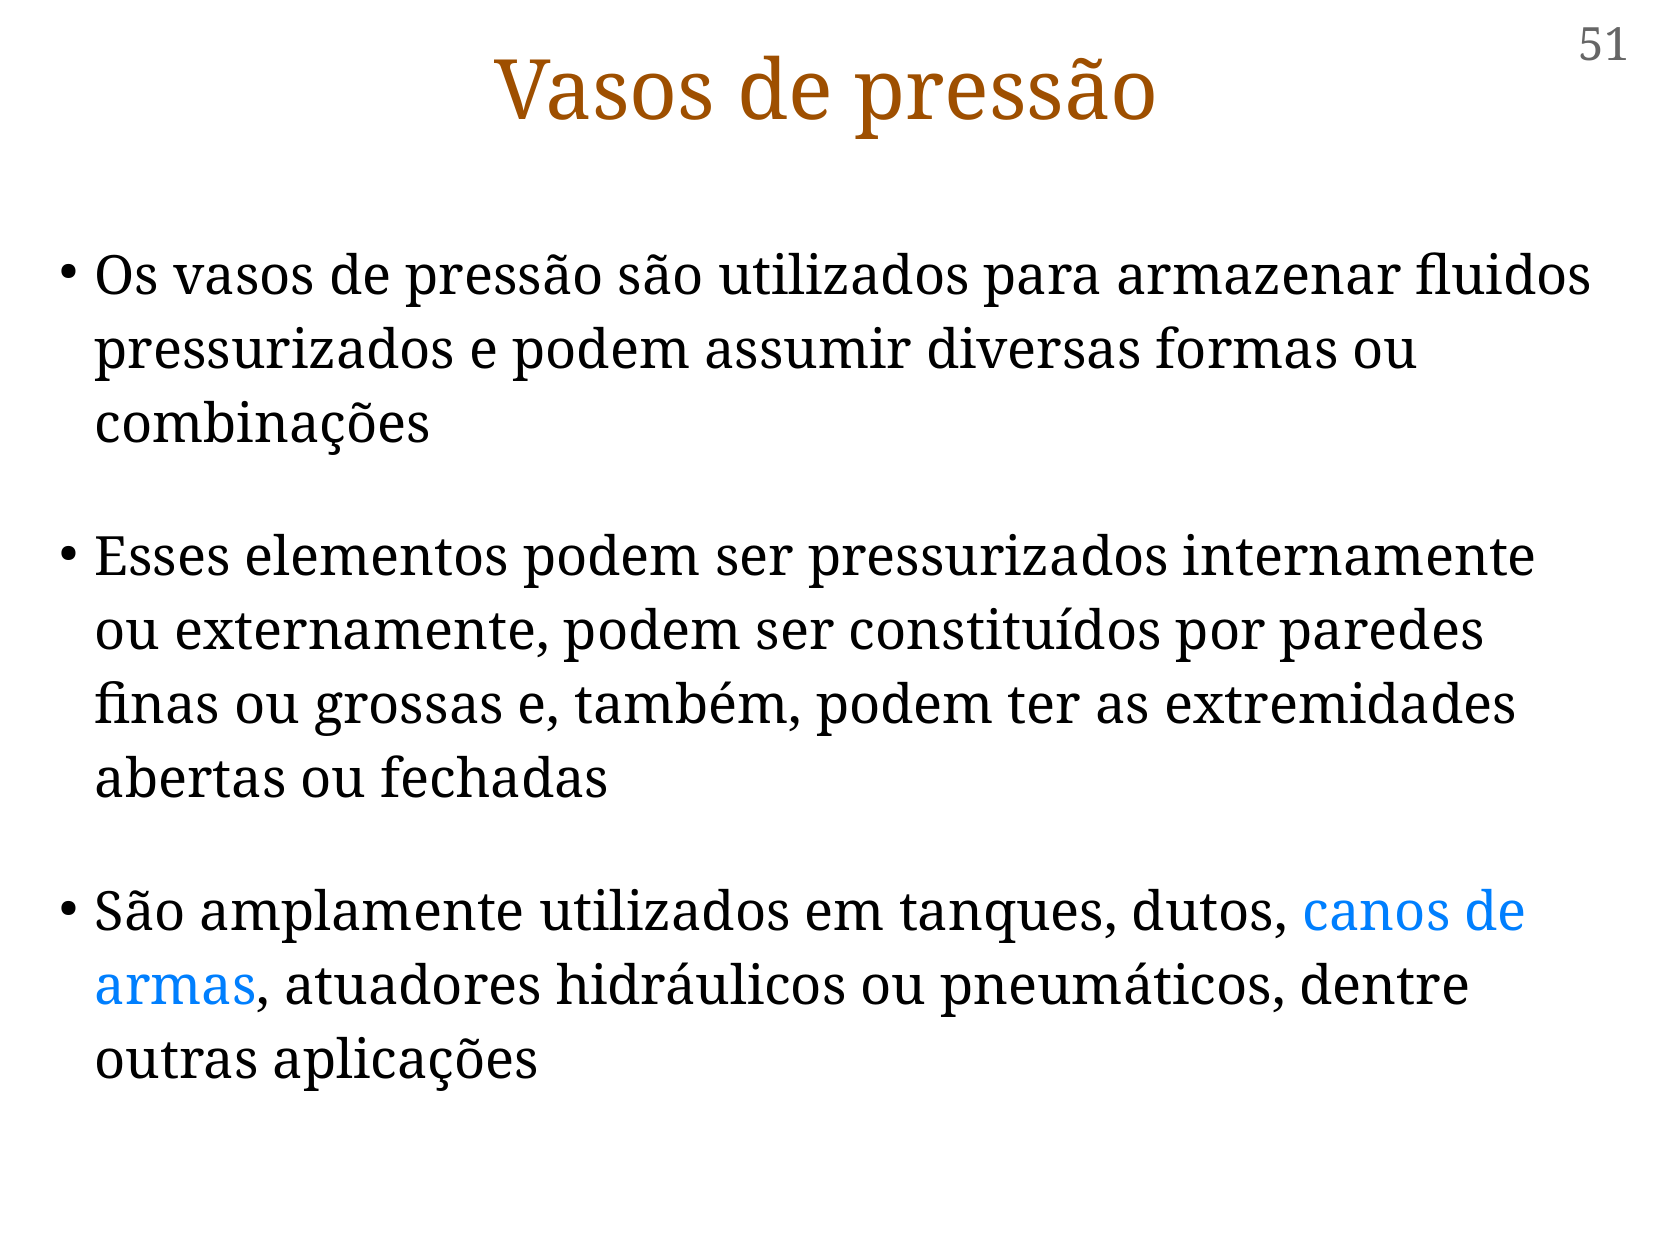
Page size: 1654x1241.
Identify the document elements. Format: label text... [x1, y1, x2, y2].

list Os vasos de pressão são utilizados para armazenar fluidos pressurizados e podem assumir diversas formas ou combinações Esses elementos podem ser pressurizados internamente ou externamente, podem ser constituídos por paredes finas ou grossas e, também, podem ter as extremidades abertas ou fechadas São amplamente utilizados em tanques, dutos, canos de armas, atuadores hidráulicos ou pneumáticos, dentre outras aplicações [59, 236, 1595, 1211]
title Vasos de pressão [59, 29, 1595, 148]
